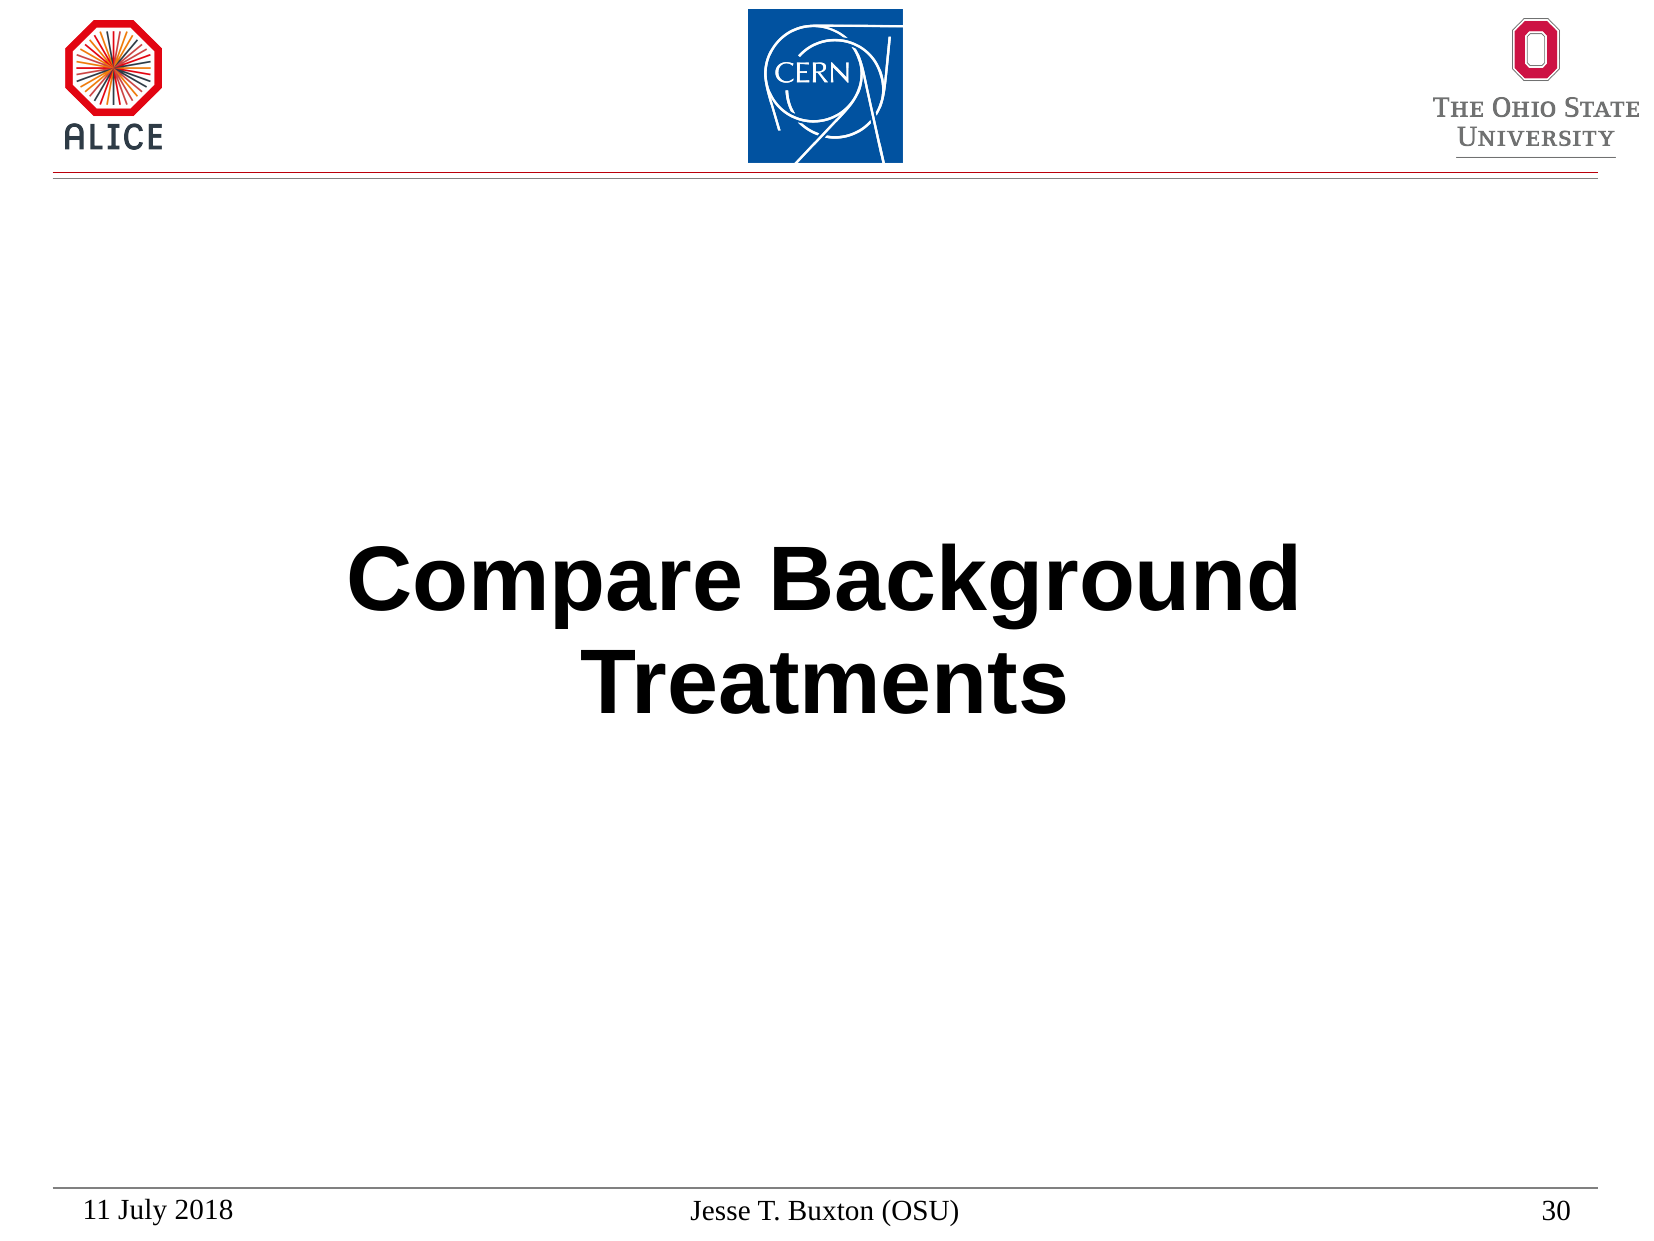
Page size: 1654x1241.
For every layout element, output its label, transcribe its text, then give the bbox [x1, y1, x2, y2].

picture [1430, 5, 1642, 171]
picture [65, 20, 162, 150]
picture [748, 9, 903, 163]
title Compare Background Treatments [137, 527, 1513, 733]
